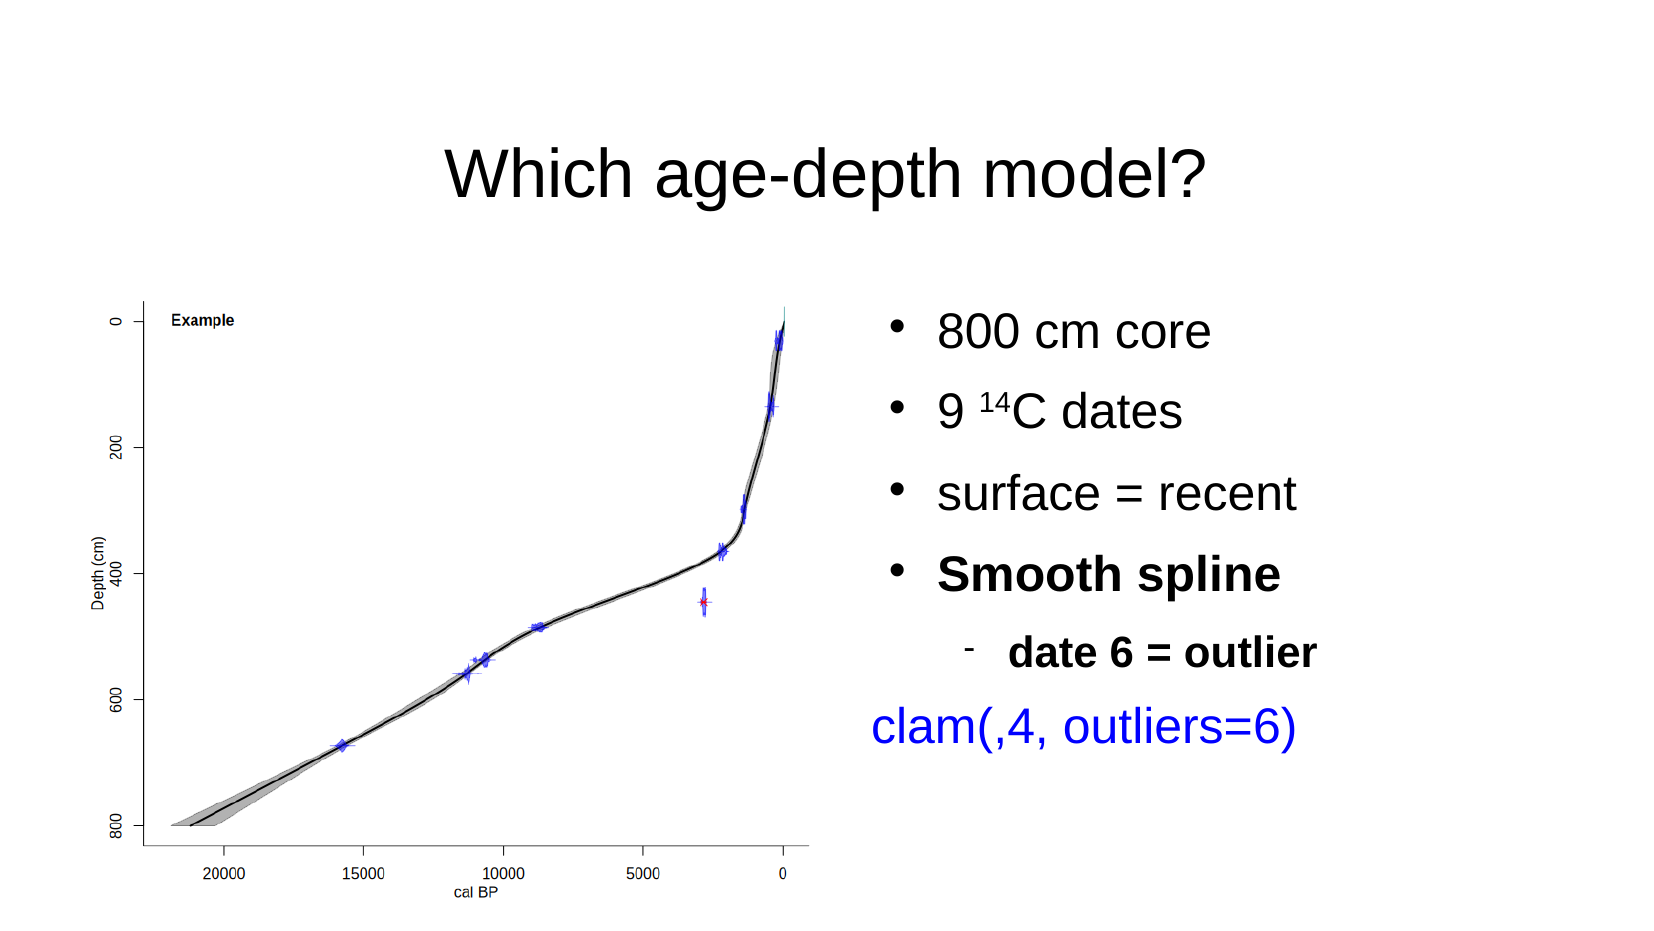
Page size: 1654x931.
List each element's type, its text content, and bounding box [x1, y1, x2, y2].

text_box Which age-depth model? [250, 132, 1402, 216]
picture [88, 265, 827, 910]
text_box 800 cm core 9 14C dates surface = recent Smooth spline date 6 = outlier clam(,4, outliers=6) [870, 298, 1446, 814]
